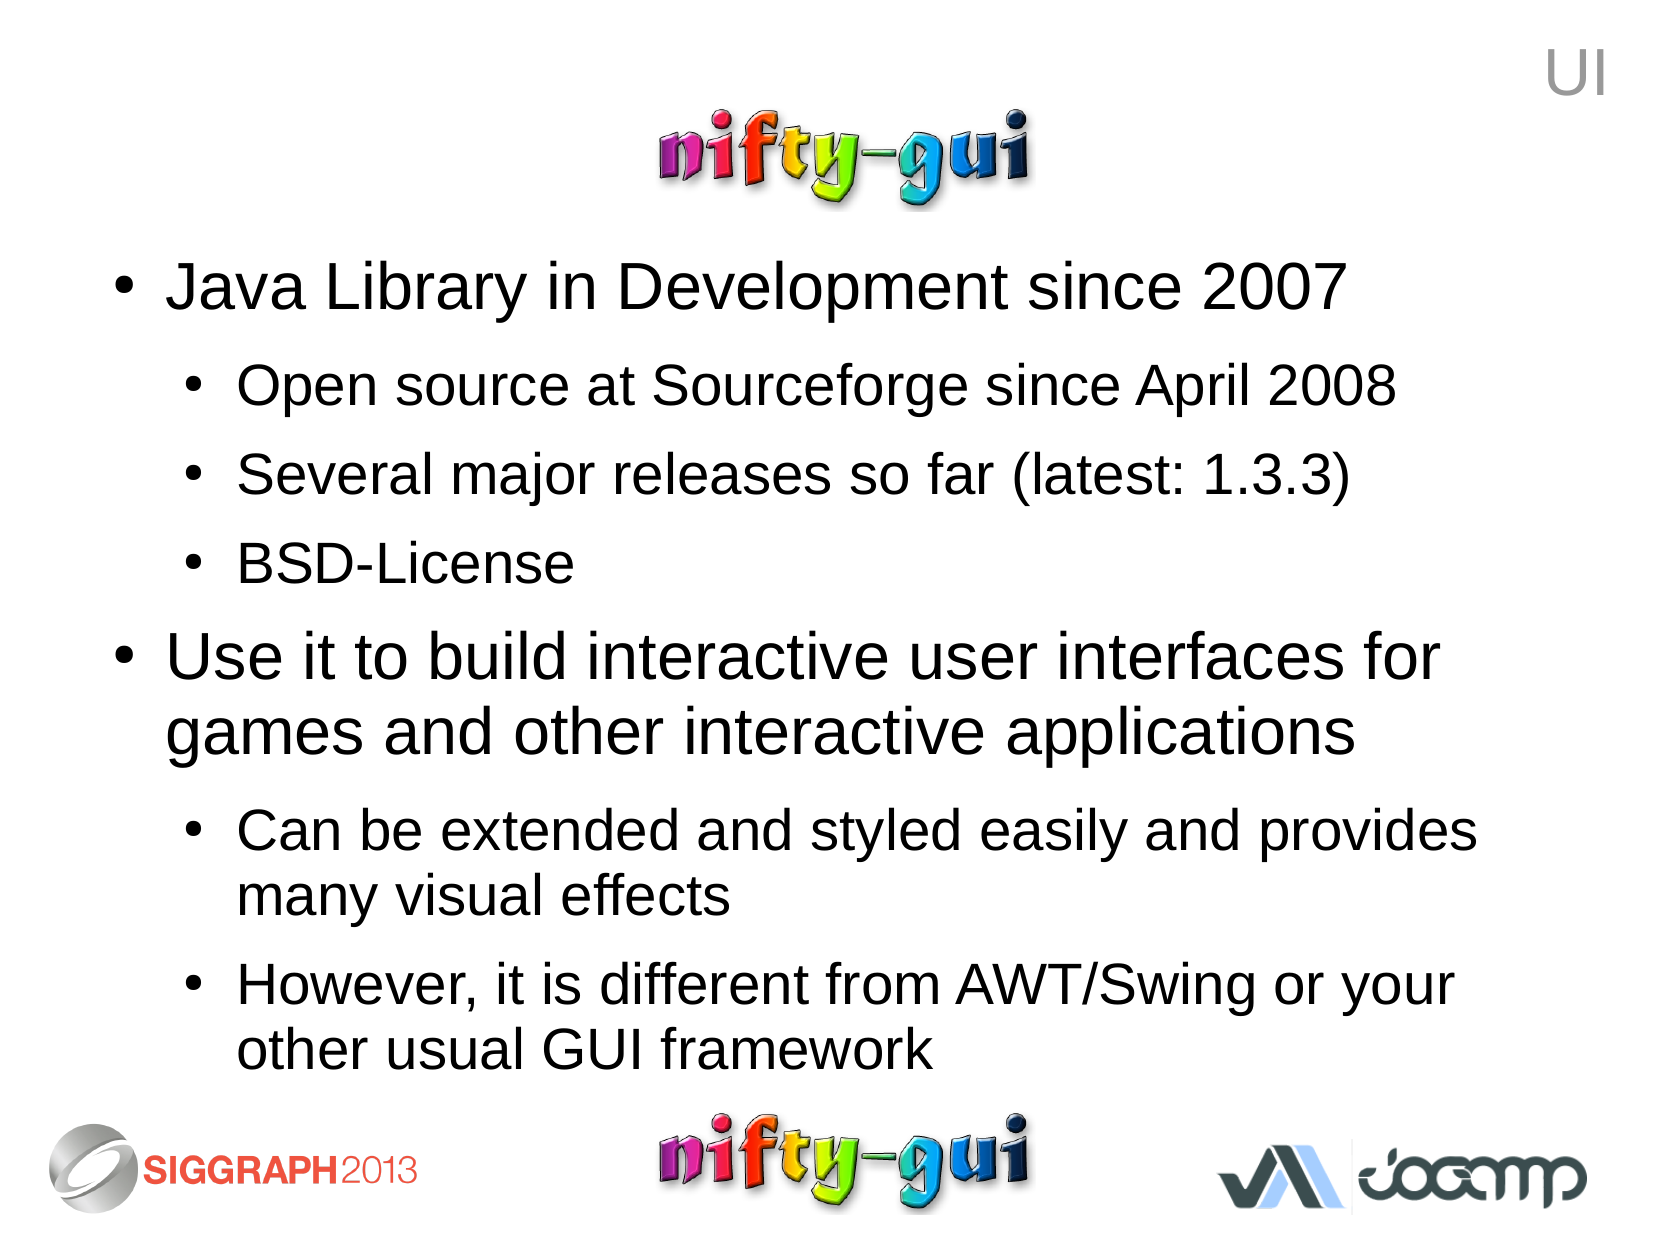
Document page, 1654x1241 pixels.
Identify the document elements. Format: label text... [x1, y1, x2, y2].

list Java Library in Development since 2007 Open source at Sourceforge since April 2008 Several major releases so far (latest: 1.3.3) BSD-License Use it to build interactive user interfaces for games and other interactive applications Can be extended and styled easily and provides many visual effects However, it is different from AWT/Swing or your other usual GUI framework [94, 248, 1583, 1082]
text_box UI [1529, 27, 1642, 132]
picture [45, 1122, 421, 1215]
picture [1215, 1139, 1587, 1215]
picture [652, 104, 1036, 212]
picture [652, 1108, 1036, 1216]
